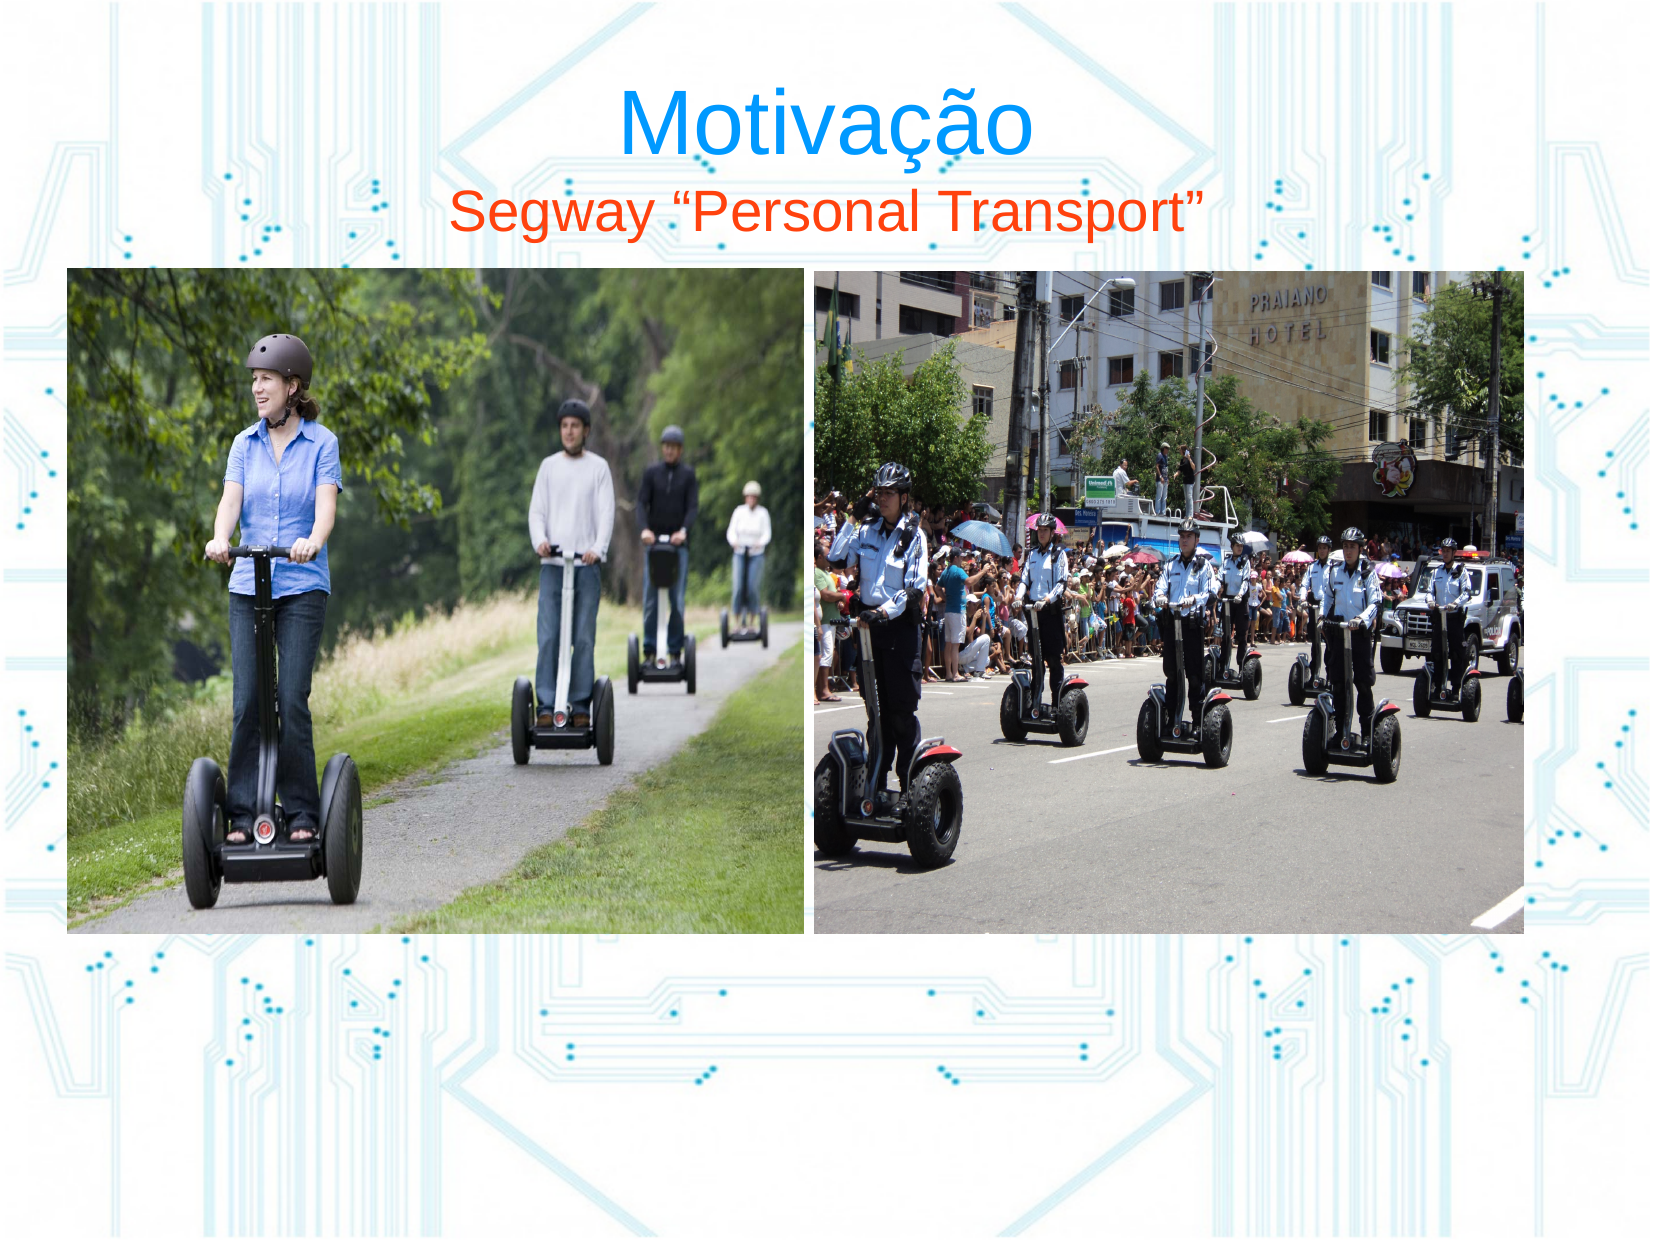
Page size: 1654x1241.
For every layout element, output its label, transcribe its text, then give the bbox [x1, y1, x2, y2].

title Motivação Segway “Personal Transport” [82, 49, 1571, 257]
picture [67, 268, 804, 934]
picture [814, 271, 1524, 934]
